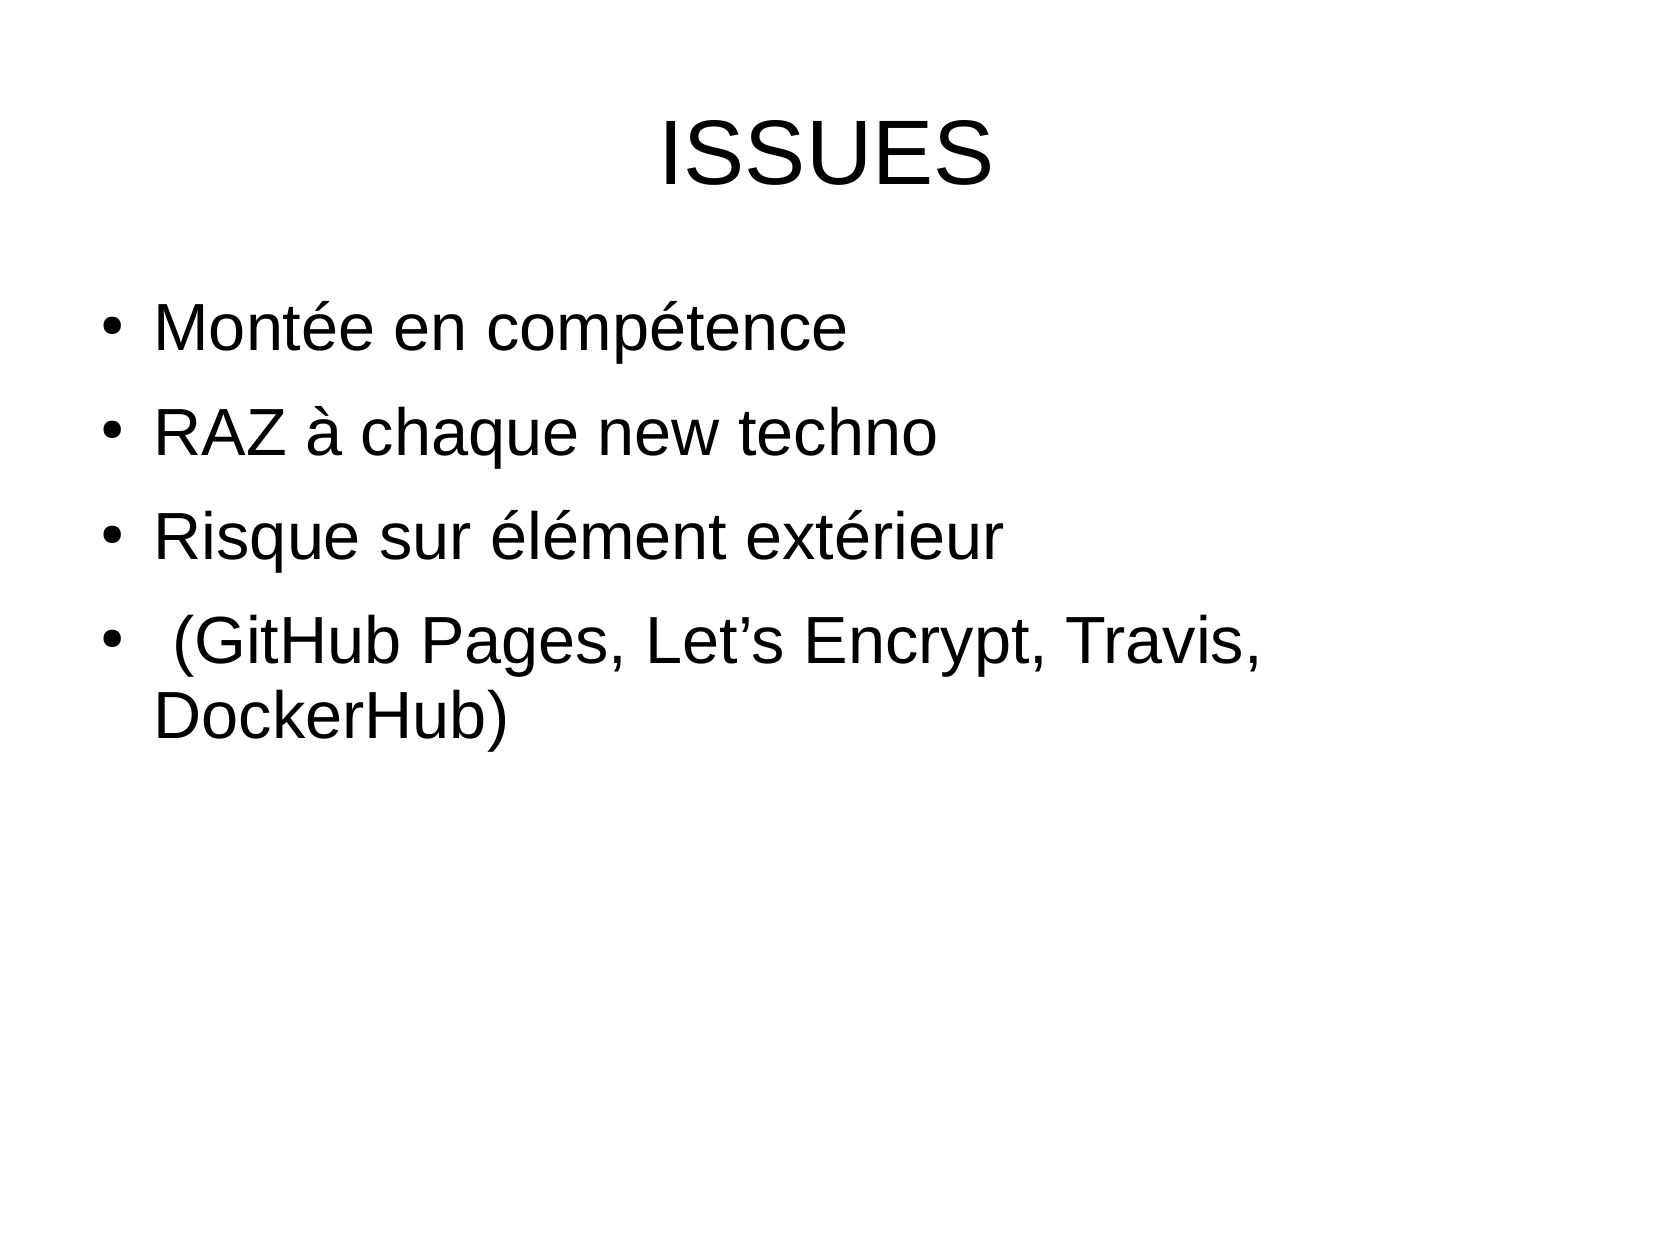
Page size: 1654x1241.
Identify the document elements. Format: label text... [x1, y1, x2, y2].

list Montée en compétence RAZ à chaque new techno Risque sur élément extérieur (GitHub Pages, Let’s Encrypt, Travis, DockerHub) [82, 290, 1571, 1010]
title ISSUES [82, 49, 1571, 257]
